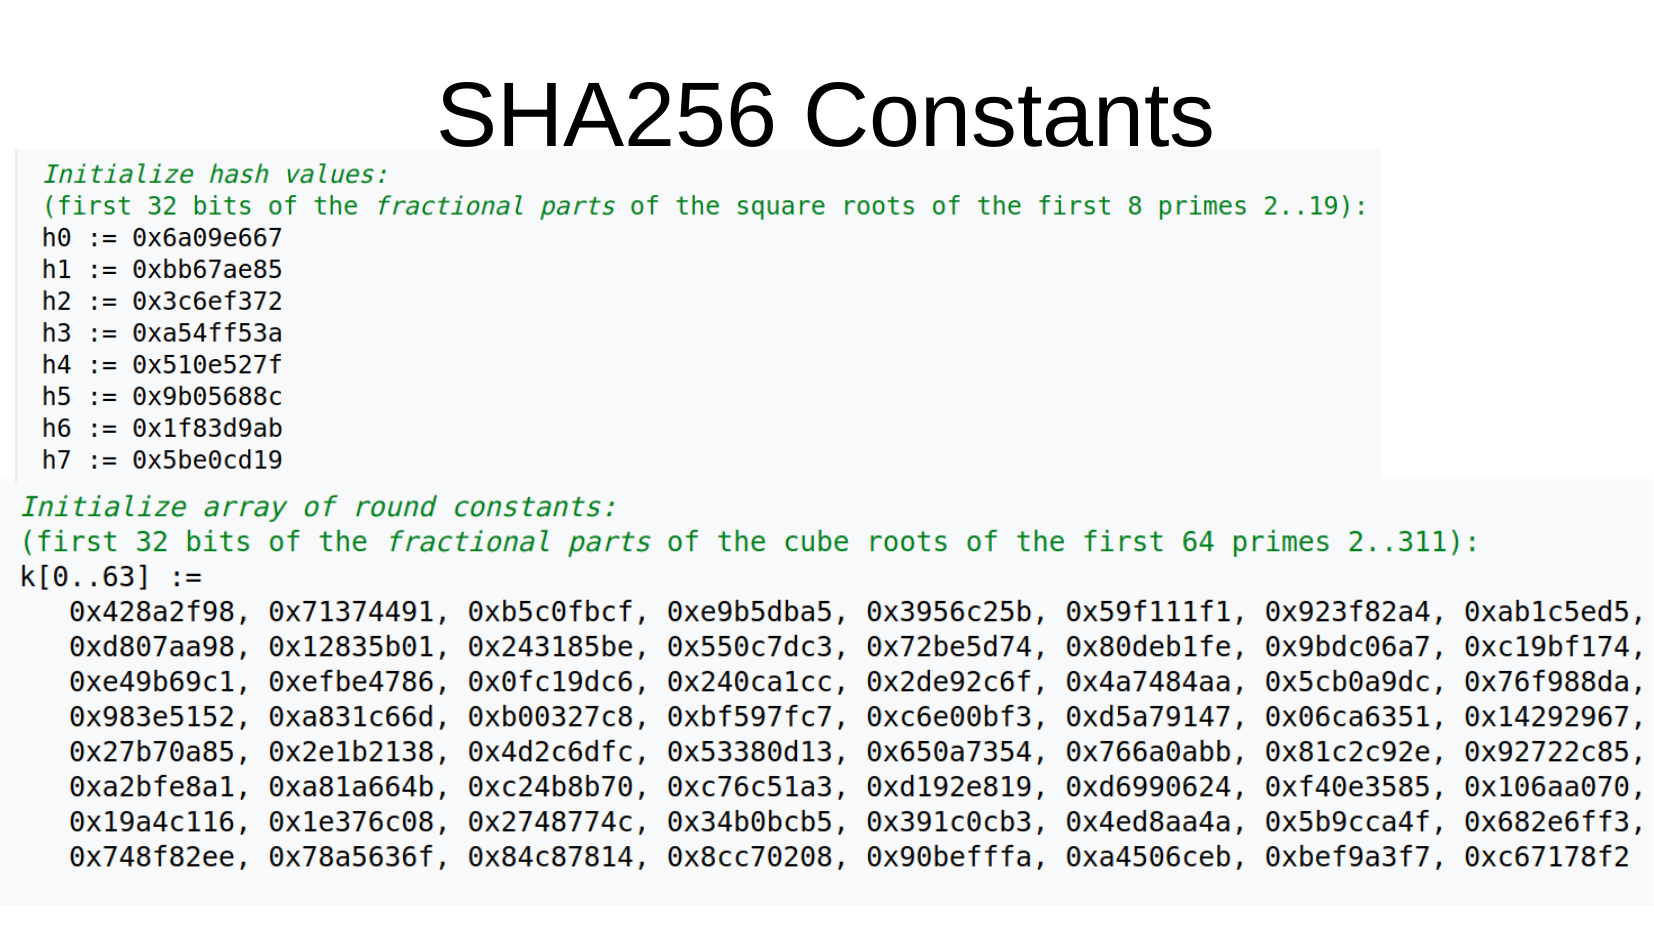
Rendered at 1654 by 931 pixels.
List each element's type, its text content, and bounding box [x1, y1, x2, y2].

title SHA256 Constants [82, 37, 1571, 193]
picture [0, 149, 1654, 906]
